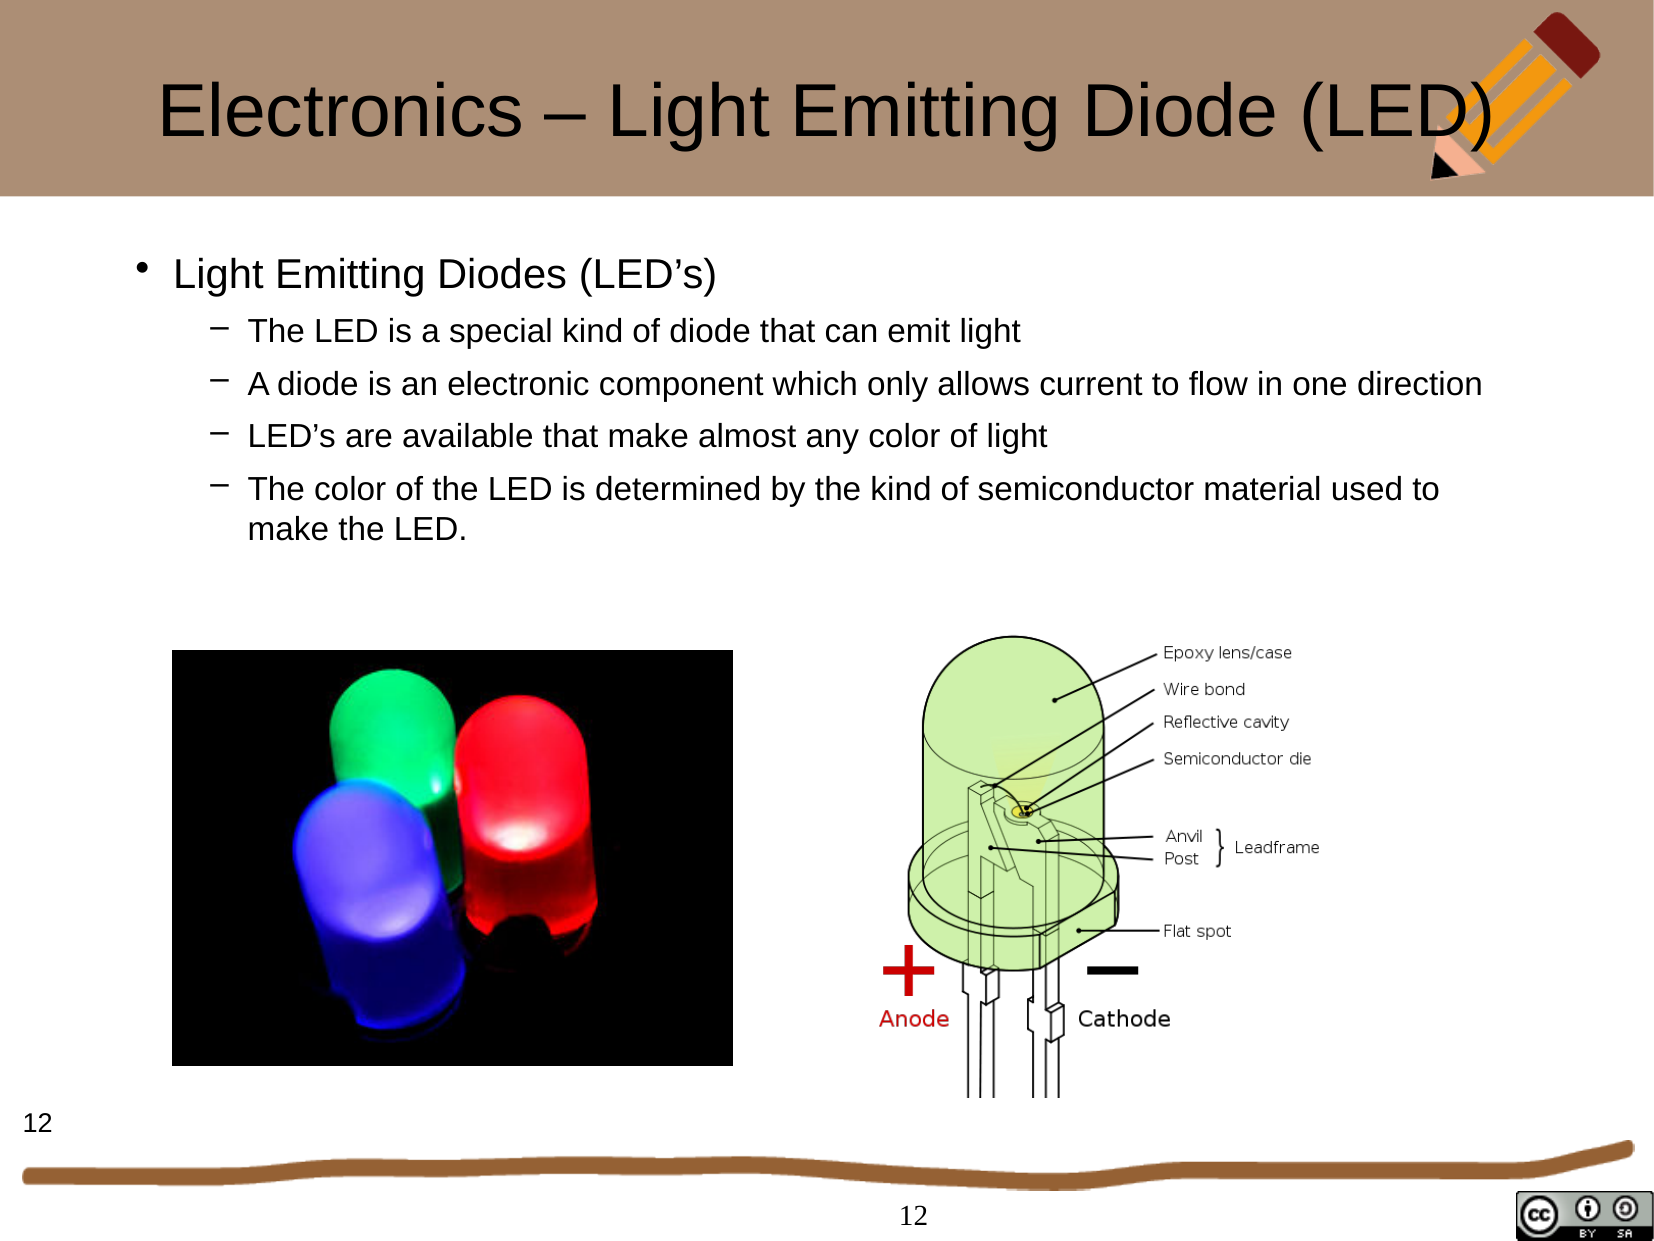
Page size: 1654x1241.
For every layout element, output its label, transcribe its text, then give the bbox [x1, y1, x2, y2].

picture [1430, 12, 1601, 181]
picture [22, 1140, 1654, 1241]
text_box <number> [4, 1097, 71, 1147]
picture [172, 650, 733, 1066]
text_box Light Emitting Diodes (LED’s) The LED is a special kind of diode that can emit light A diode is an electronic component which only allows current to flow in one direction LED’s are available that make almost any color of light The color of the LED is determined by the kind of semiconductor material used to make the LED. [120, 239, 1507, 1043]
title Electronics – Light Emitting Diode (LED) [82, 49, 1571, 172]
picture [874, 588, 1333, 1098]
